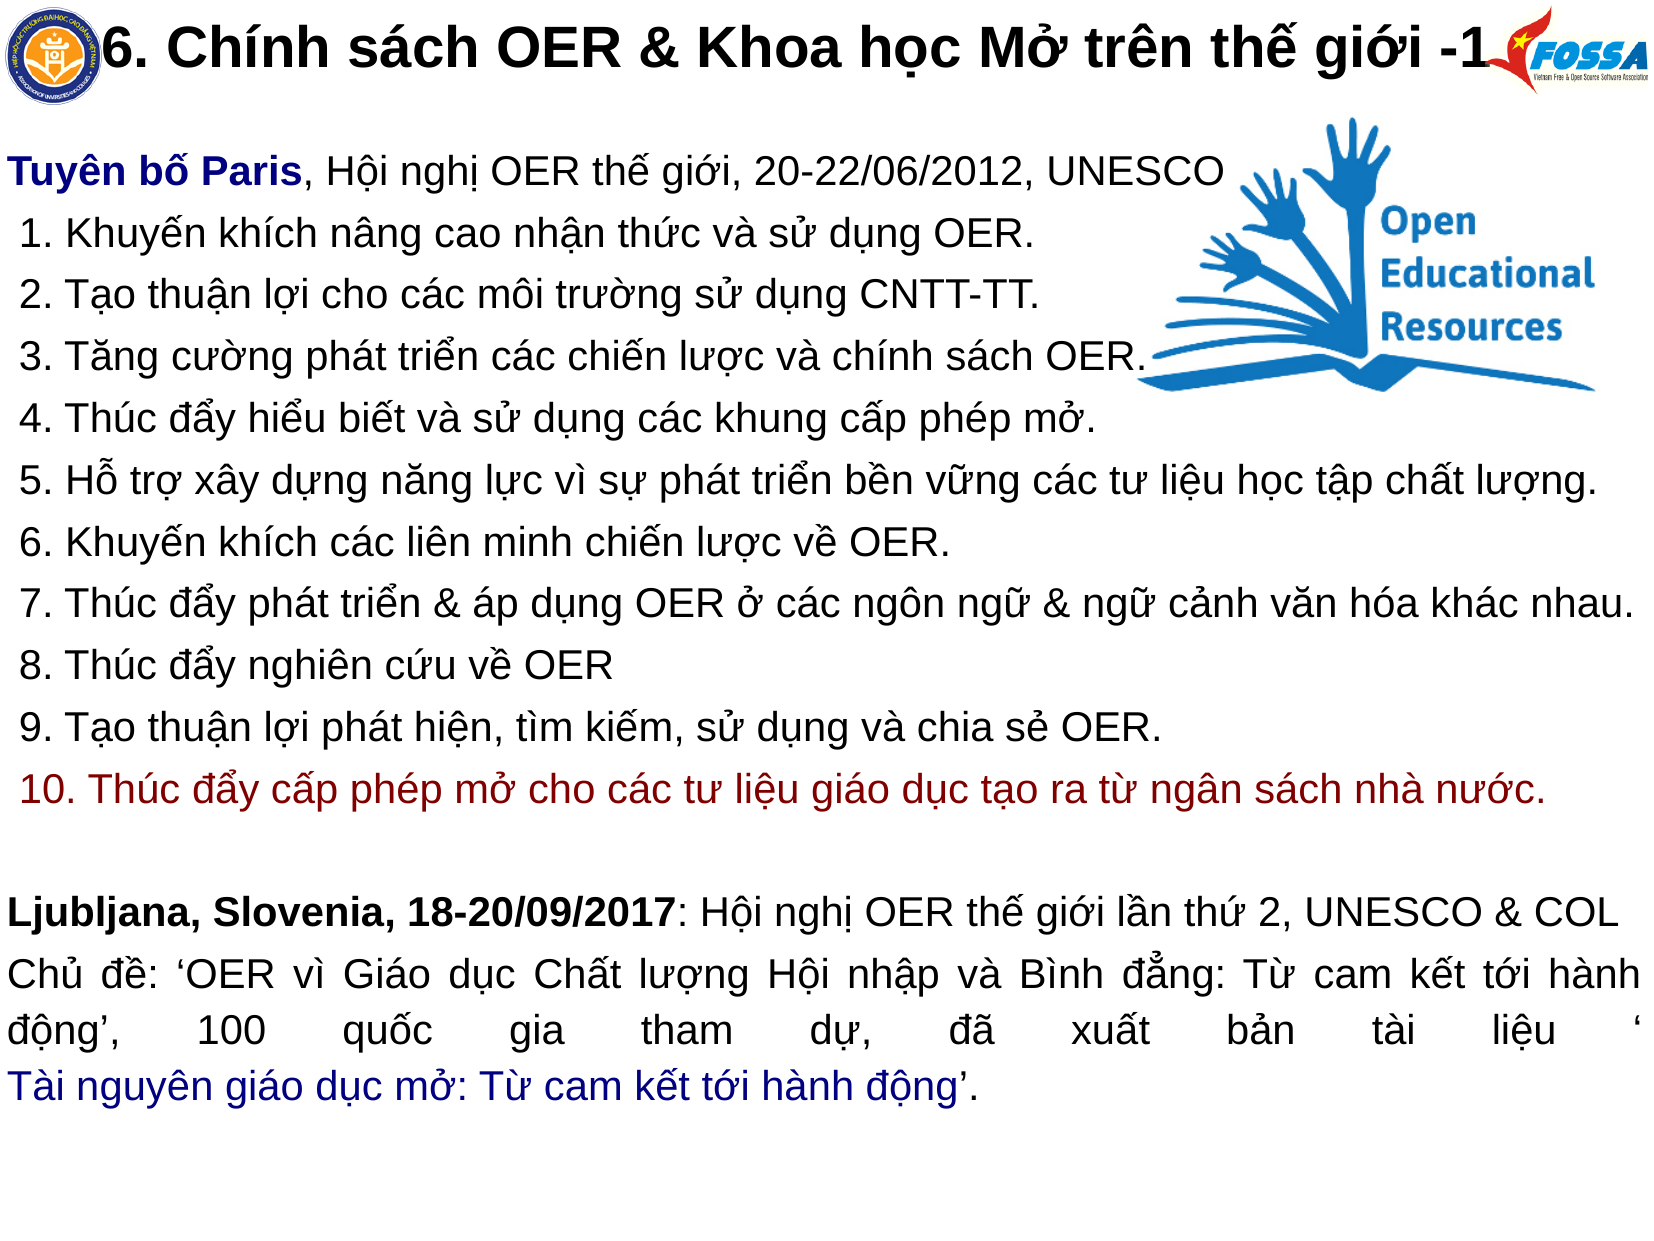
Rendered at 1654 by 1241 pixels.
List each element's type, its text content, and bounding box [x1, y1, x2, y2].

title 6. Chính sách OER & Khoa học Mở trên thế giới -1 [107, 9, 1485, 85]
picture [1, 5, 107, 107]
picture [1127, 106, 1613, 131]
text_box Tuyên bố Paris, Hội nghị OER thế giới, 20-22/06/2012, UNESCO 1. Khuyến khích nâng cao nhận thức và sử dụng OER. 2. Tạo thuận lợi cho các môi trường sử dụng CNTT-TT. 3. Tăng cường phát triển các chiến lược và chính sách OER. 4. Thúc đẩy hiểu biết và sử dụng các khung cấp phép mở. 5. Hỗ trợ xây dựng năng lực vì sự phát triển bền vững các tư liệu học tập chất lượng. 6. Khuyến khích các liên minh chiến lược về OER. 7. Thúc đẩy phát triển & áp dụng OER ở các ngôn ngữ & ngữ cảnh văn hóa khác nhau. 8. Thúc đẩy nghiên cứu về OER 9. Tạo thuận lợi phát hiện, tìm kiếm, sử dụng và chia sẻ OER. 10. Thúc đẩy cấp phép mở cho các tư liệu giáo dục tạo ra từ ngân sách nhà nước. Ljubljana, Slovenia, 18-20/09/2017: Hội nghị OER thế giới lần thứ 2, UNESCO & COL Chủ đề: ‘OER vì Giáo dục Chất lượng Hội nhập và Bình đẳng: Từ cam kết tới hành động’, 100 quốc gia tham dự, đã xuất bản tài liệu ‘Tài nguyên giáo dục mở: Từ cam kết tới hành động’. [0, 131, 1654, 1163]
picture [1485, 5, 1648, 95]
